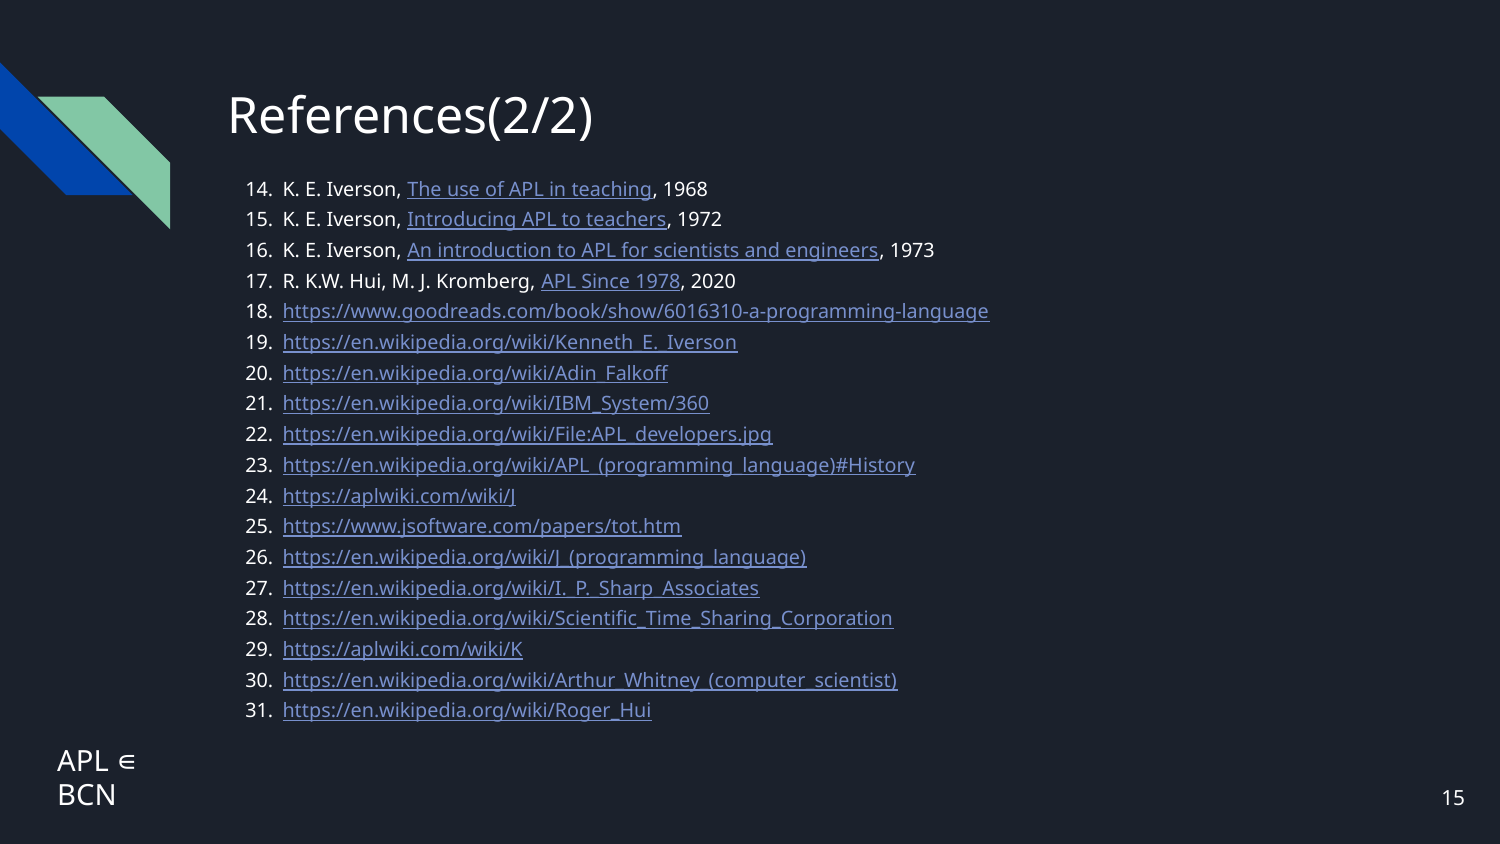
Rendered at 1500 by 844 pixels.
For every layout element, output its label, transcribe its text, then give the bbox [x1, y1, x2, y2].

list K. E. Iverson, The use of APL in teaching, 1968 K. E. Iverson, Introducing APL to teachers, 1972 K. E. Iverson, An introduction to APL for scientists and engineers, 1973 R. K.W. Hui, M. J. Kromberg, APL Since 1978, 2020 https://www.goodreads.com/book/show/6016310-a-programming-language https://en.wikipedia.org/wiki/Kenneth_E._Iverson https://en.wikipedia.org/wiki/Adin_Falkoff https://en.wikipedia.org/wiki/IBM_System/360 https://en.wikipedia.org/wiki/File:APL_developers.jpg https://en.wikipedia.org/wiki/APL_(programming_language)#History https://aplwiki.com/wiki/J https://www.jsoftware.com/papers/tot.htm https://en.wikipedia.org/wiki/J_(programming_language) https://en.wikipedia.org/wiki/I._P._Sharp_Associates https://en.wikipedia.org/wiki/Scientific_Time_Sharing_Corporation https://aplwiki.com/wiki/K https://en.wikipedia.org/wiki/Arthur_Whitney_(computer_scientist) https://en.wikipedia.org/wiki/Roger_Hui [212, 155, 1436, 742]
slide_number <number> [1389, 764, 1480, 830]
title References(2/2) [212, 64, 836, 155]
